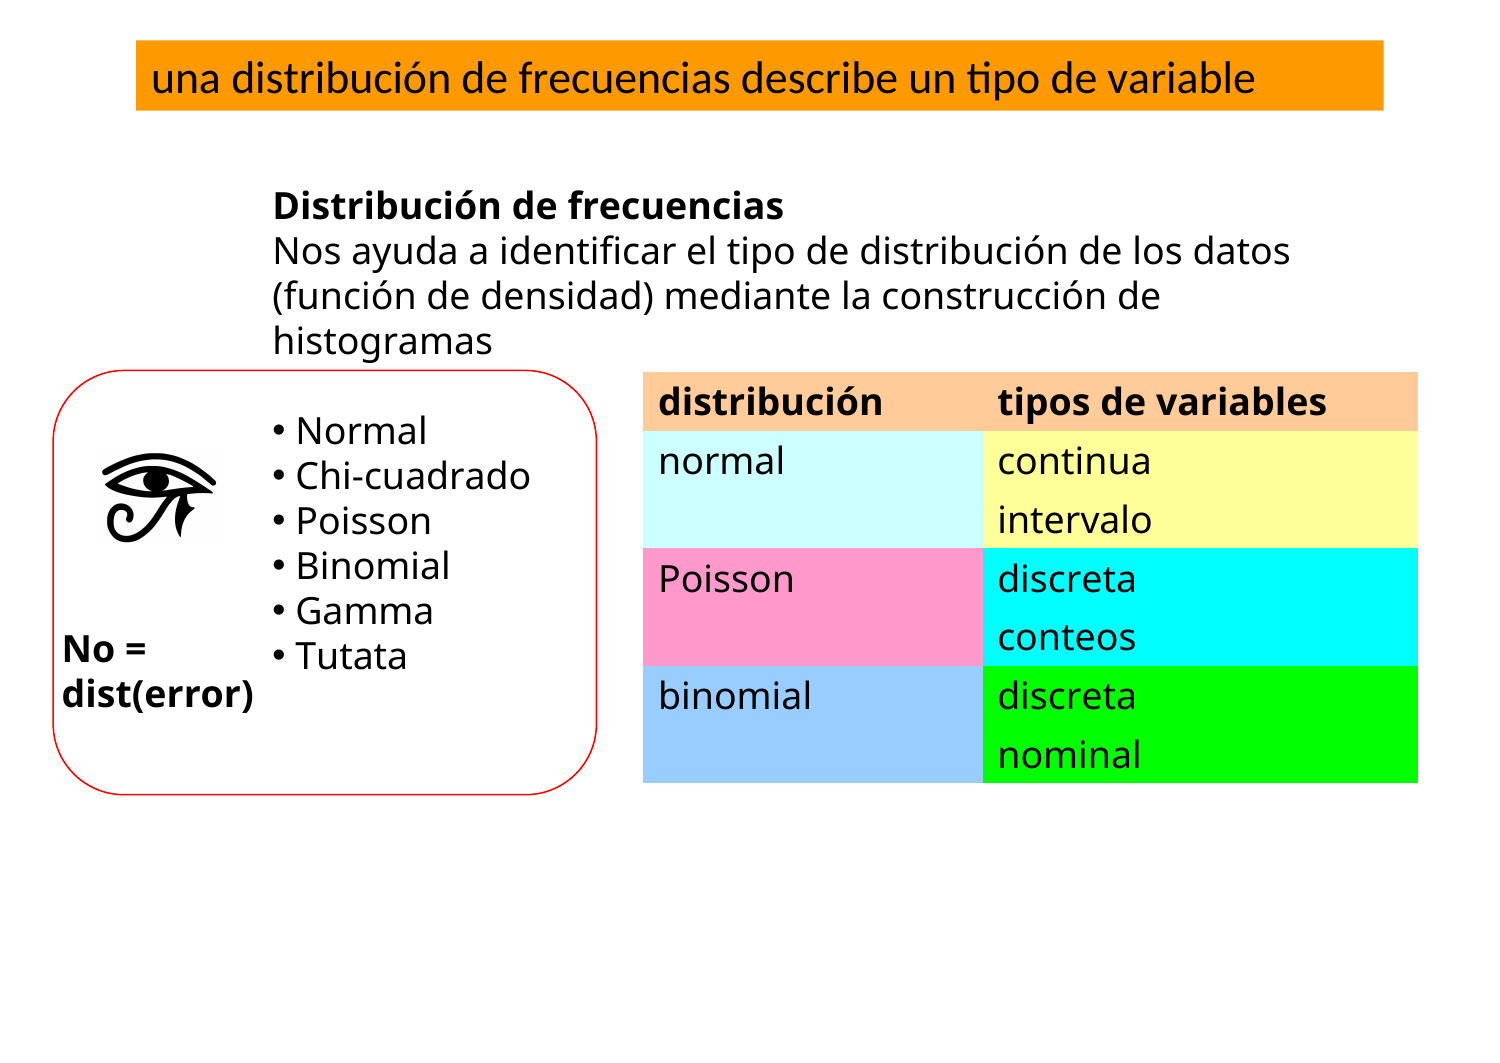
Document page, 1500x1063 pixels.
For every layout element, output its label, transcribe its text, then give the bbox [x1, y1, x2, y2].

table_cell conteos [983, 607, 1418, 666]
table_cell continua [983, 431, 1418, 489]
table_cell nominal [983, 724, 1418, 783]
text_box No = dist(error) [46, 617, 52, 723]
table_cell [643, 607, 983, 666]
table_cell normal [643, 431, 983, 489]
table_header distribución [643, 372, 983, 431]
picture [97, 448, 219, 545]
text_box No = dist(error) [54, 617, 269, 723]
table_cell Poisson [643, 548, 983, 607]
text_box Distribución de frecuencias Nos ayuda a identificar el tipo de distribución de los datos (función de densidad) mediante la construcción de histogramas Normal Chi-cuadrado Poisson Binomial Gamma Tutata [257, 174, 1348, 685]
table_header tipos de variables [983, 372, 1418, 431]
text_box Distribución de frecuencias Nos ayuda a identificar el tipo de distribución de los datos (función de densidad) mediante la construcción de histogramas Normal Chi-cuadrado Poisson Binomial Gamma Tutata [257, 372, 595, 685]
table_cell binomial [643, 666, 983, 724]
table_cell intervalo [983, 489, 1418, 548]
table_cell [643, 489, 983, 548]
table_cell discreta [983, 666, 1418, 724]
table_cell [643, 724, 983, 783]
text_box una distribución de frecuencias describe un tipo de variable [136, 40, 1384, 111]
table_cell discreta [983, 548, 1418, 607]
